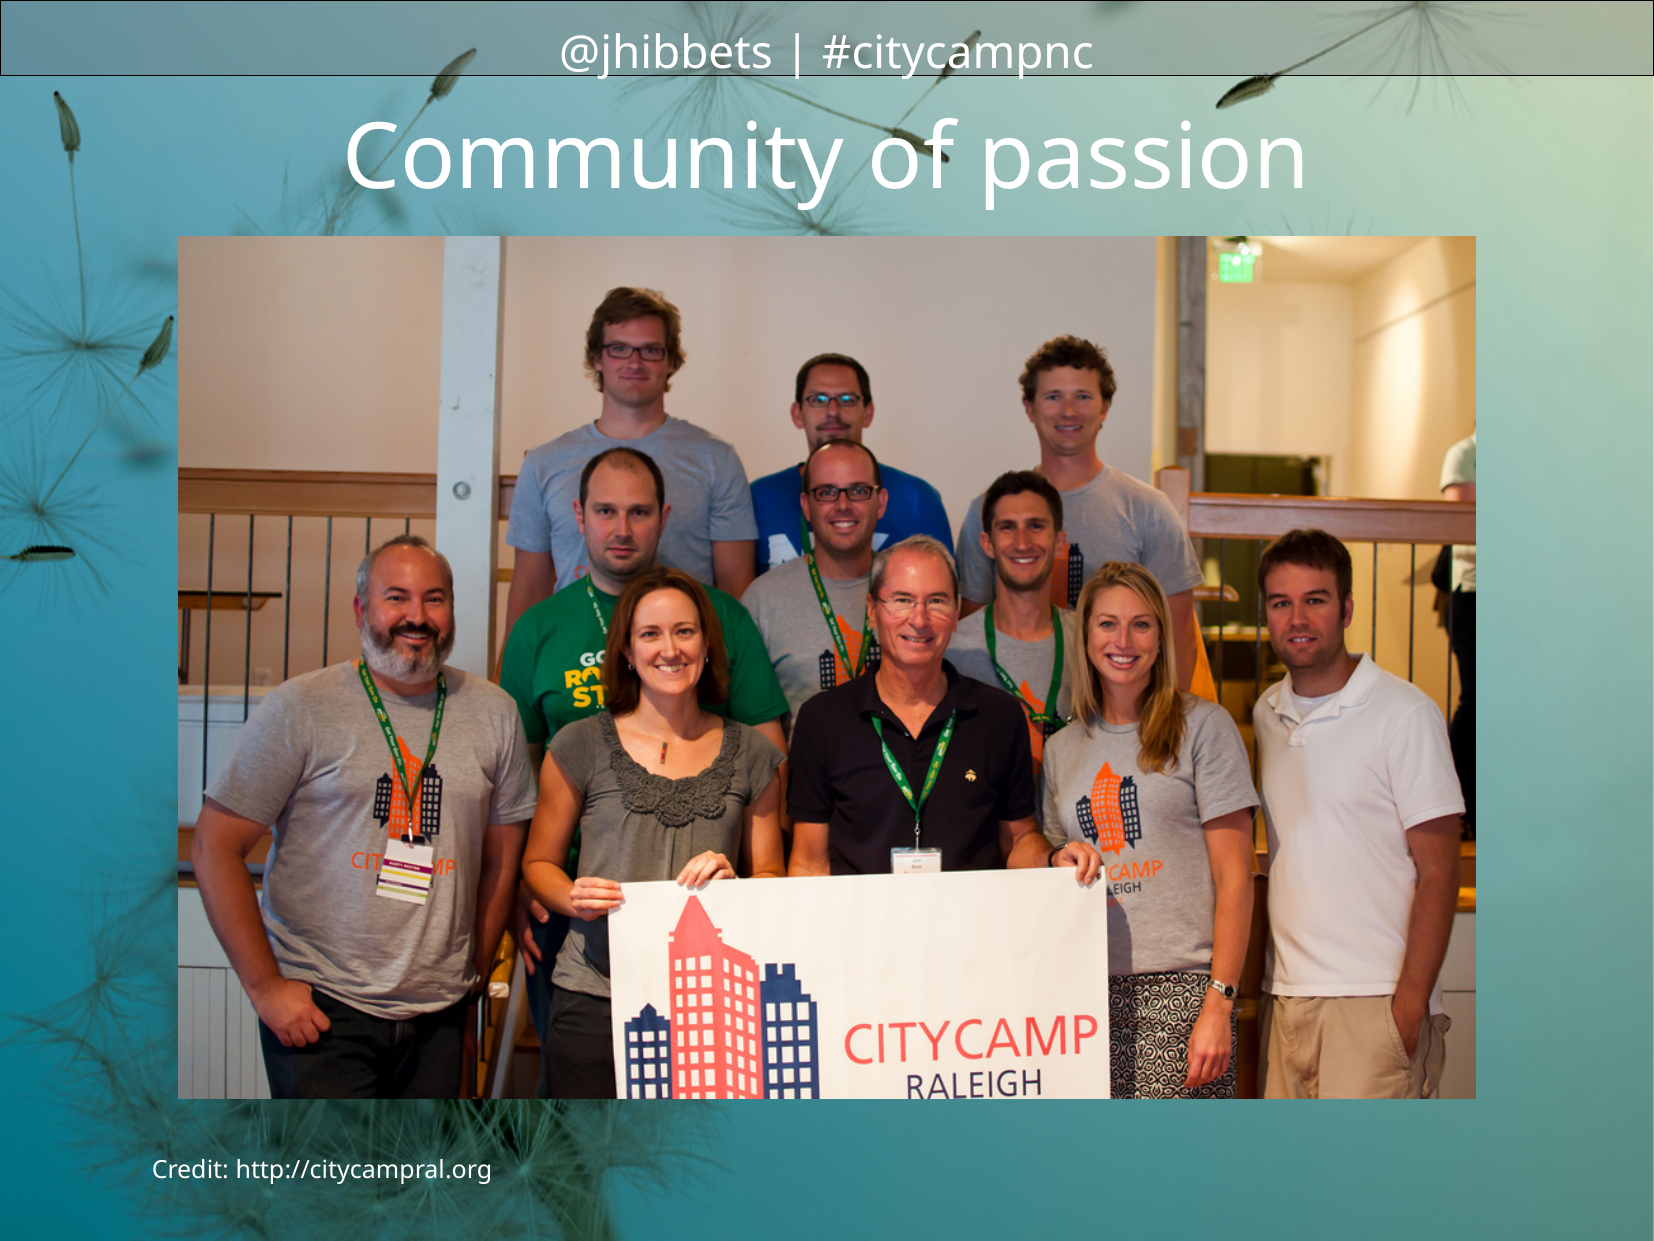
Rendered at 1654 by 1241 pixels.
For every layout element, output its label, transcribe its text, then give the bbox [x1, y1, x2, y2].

picture [0, 76, 1654, 1241]
text_box Credit: http://citycampral.org [137, 1144, 521, 1188]
title Community of passion [82, 49, 1571, 257]
